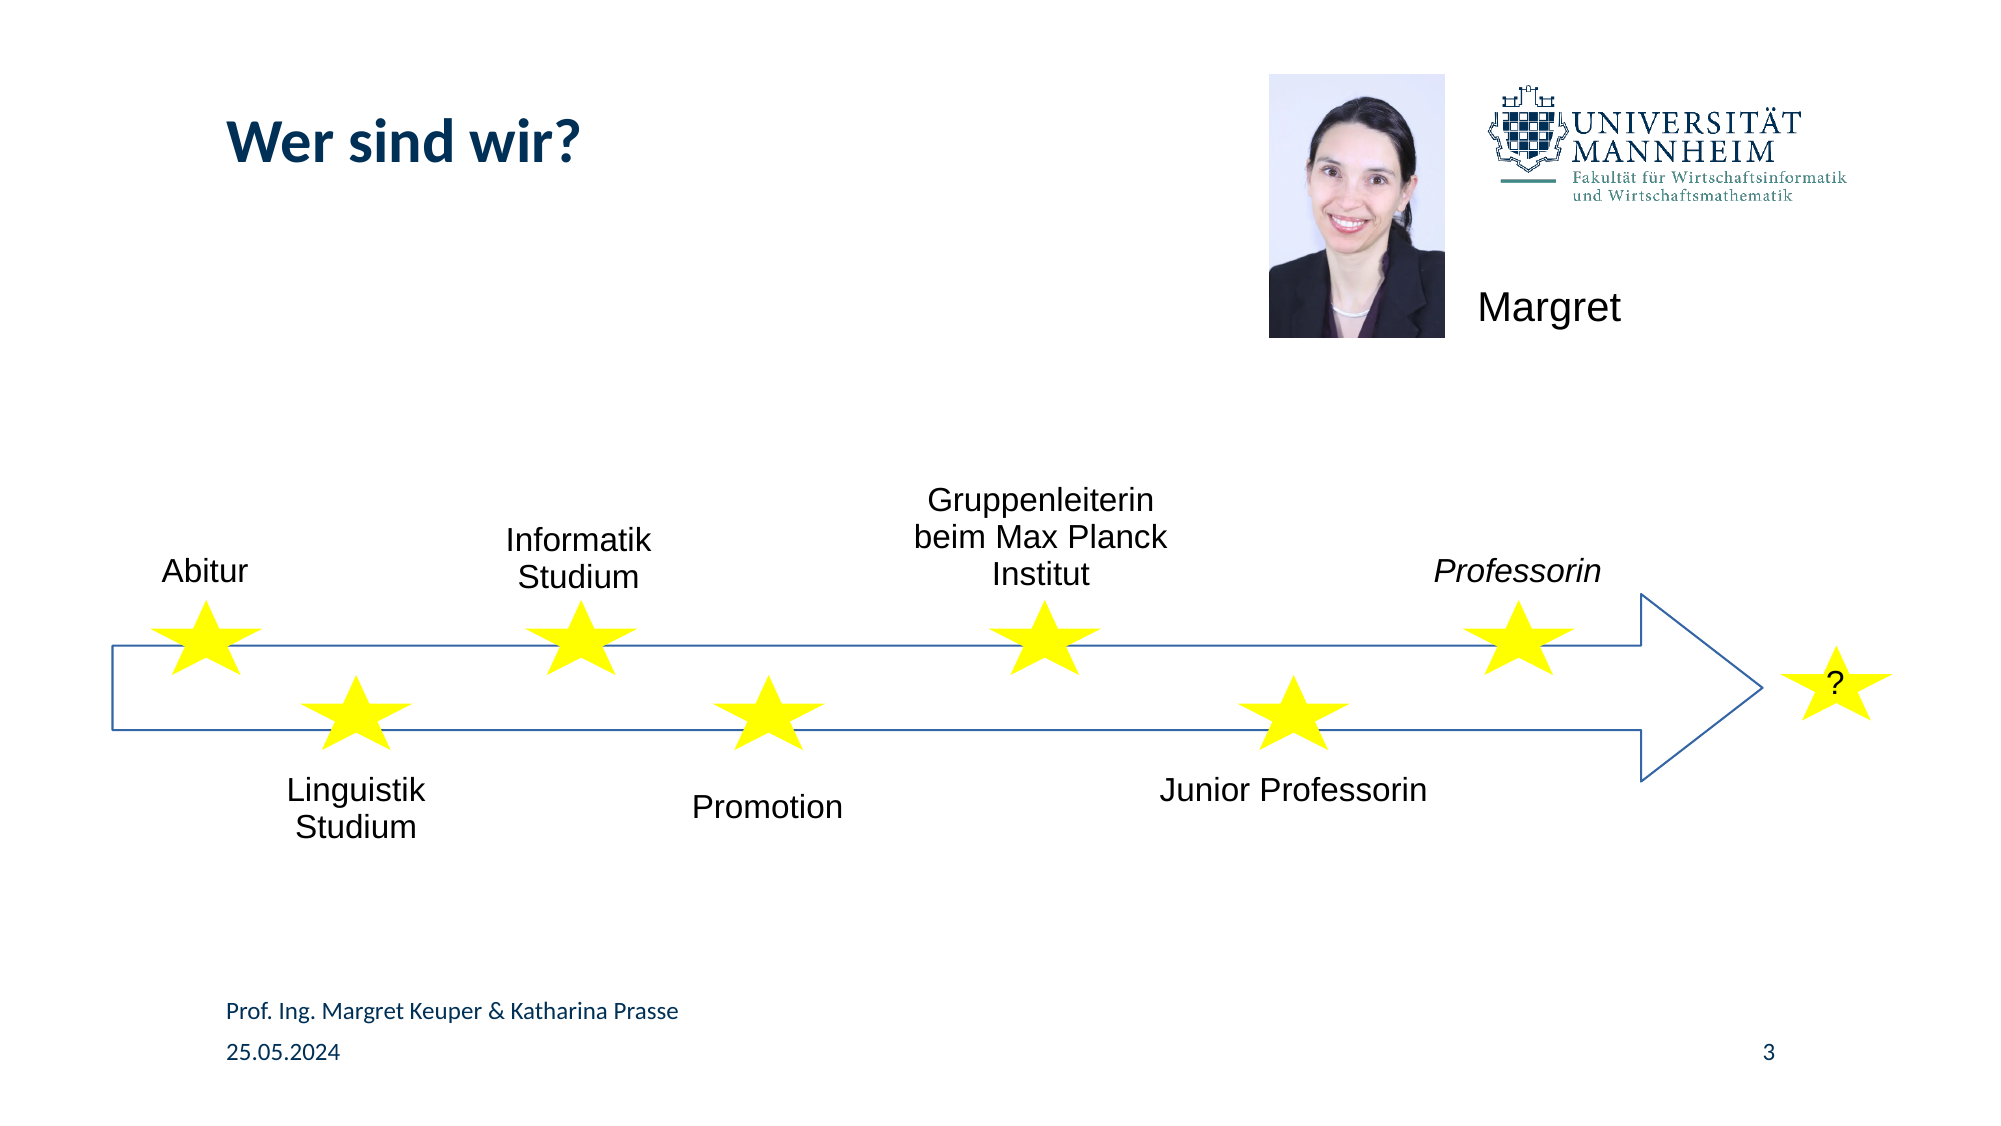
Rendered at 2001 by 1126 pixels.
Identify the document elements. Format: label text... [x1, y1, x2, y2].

text_box Informatik Studium [483, 514, 674, 604]
text_box [1802, 709, 1817, 721]
picture [1269, 47, 1894, 338]
title Wer sind wir? [226, 100, 1269, 306]
text_box Linguistik Studium [262, 763, 451, 890]
text_box Promotion [655, 781, 881, 890]
text_box [1831, 645, 1842, 657]
text_box [1863, 674, 1893, 690]
text_box Abitur [130, 544, 281, 606]
text_box [112, 594, 1763, 782]
text_box [1780, 674, 1807, 688]
text_box Margret [1462, 276, 1726, 338]
text_box [1855, 703, 1871, 721]
text_box Gruppenleiterin beim Max Planck Institut [872, 473, 1210, 600]
text_box Junior Professorin [1050, 763, 1538, 897]
text_box Professorin [1405, 544, 1631, 653]
text_box ? [1807, 657, 1863, 713]
